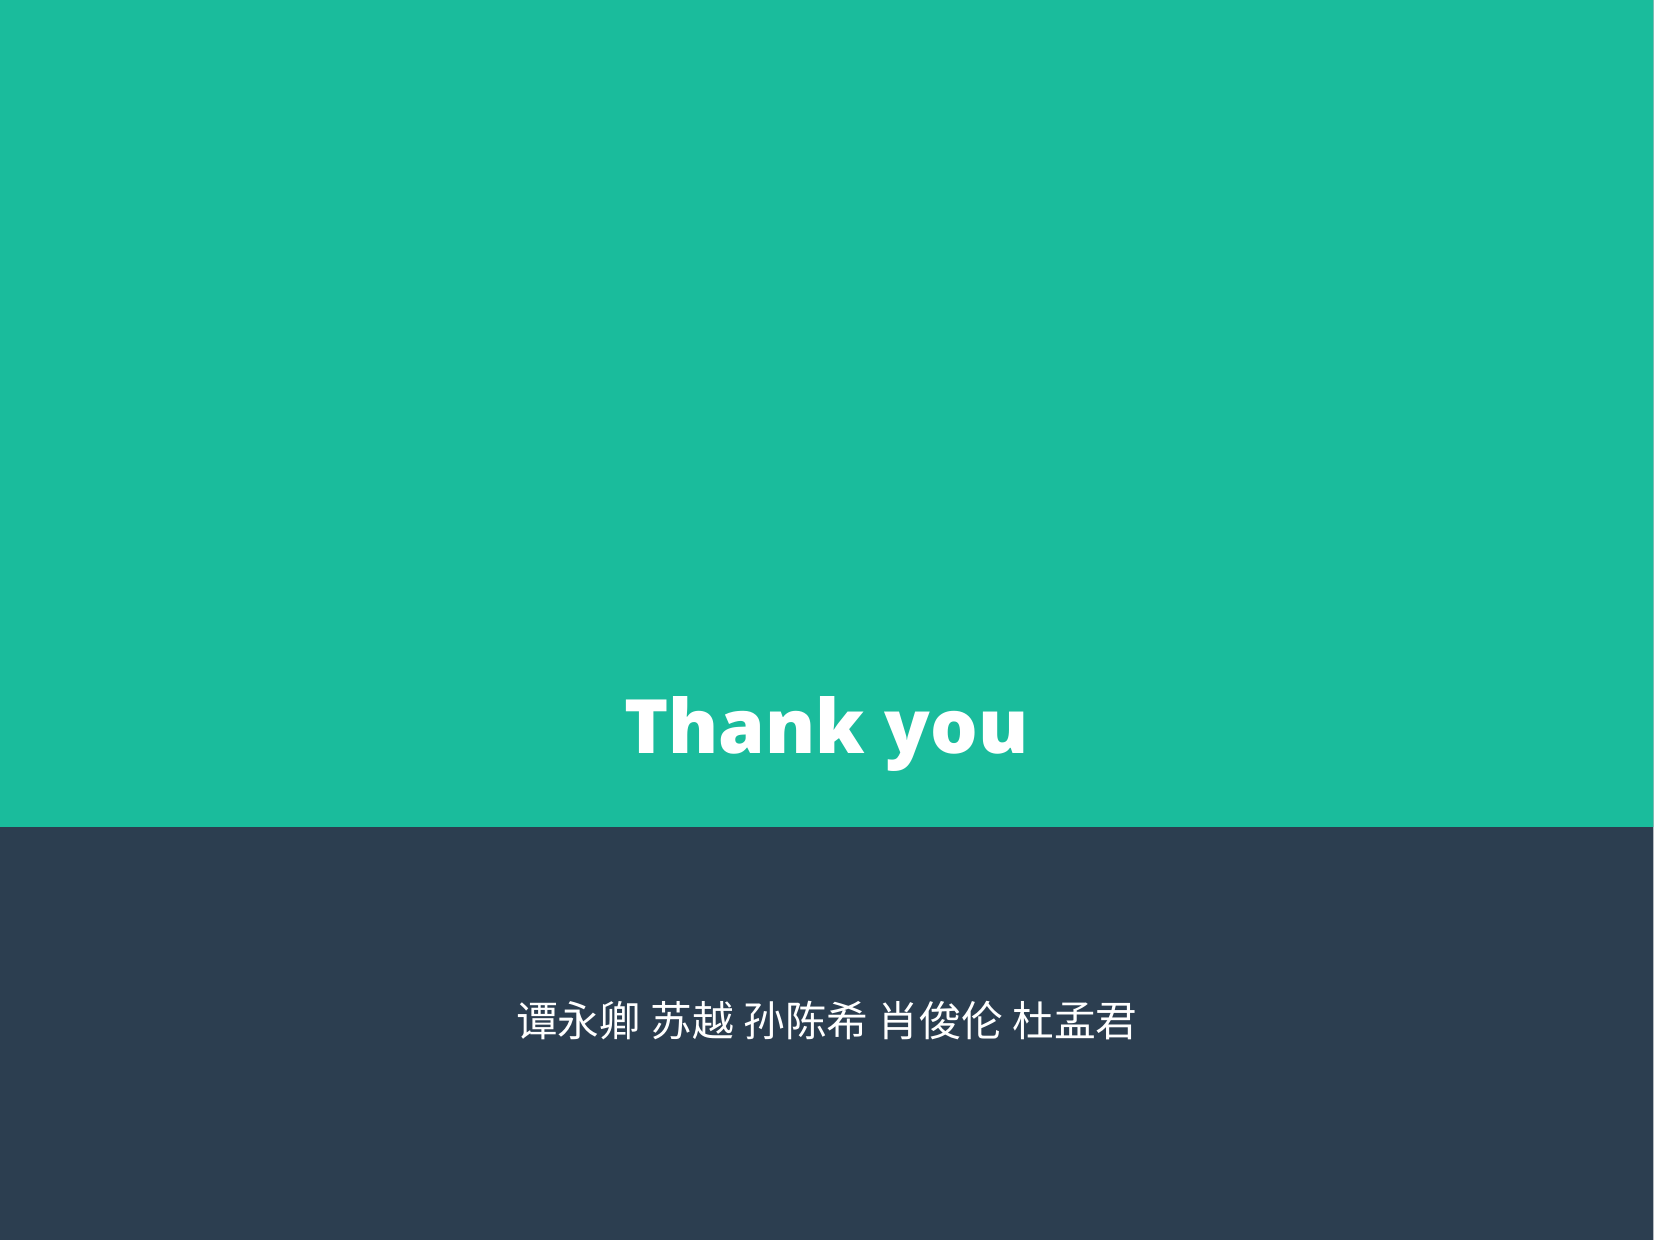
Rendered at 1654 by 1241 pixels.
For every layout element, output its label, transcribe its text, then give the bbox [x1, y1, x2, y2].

title Thank you [59, 620, 1595, 778]
subtitle 谭永卿 苏越 孙陈希 肖俊伦 杜孟君 [59, 856, 1595, 1182]
